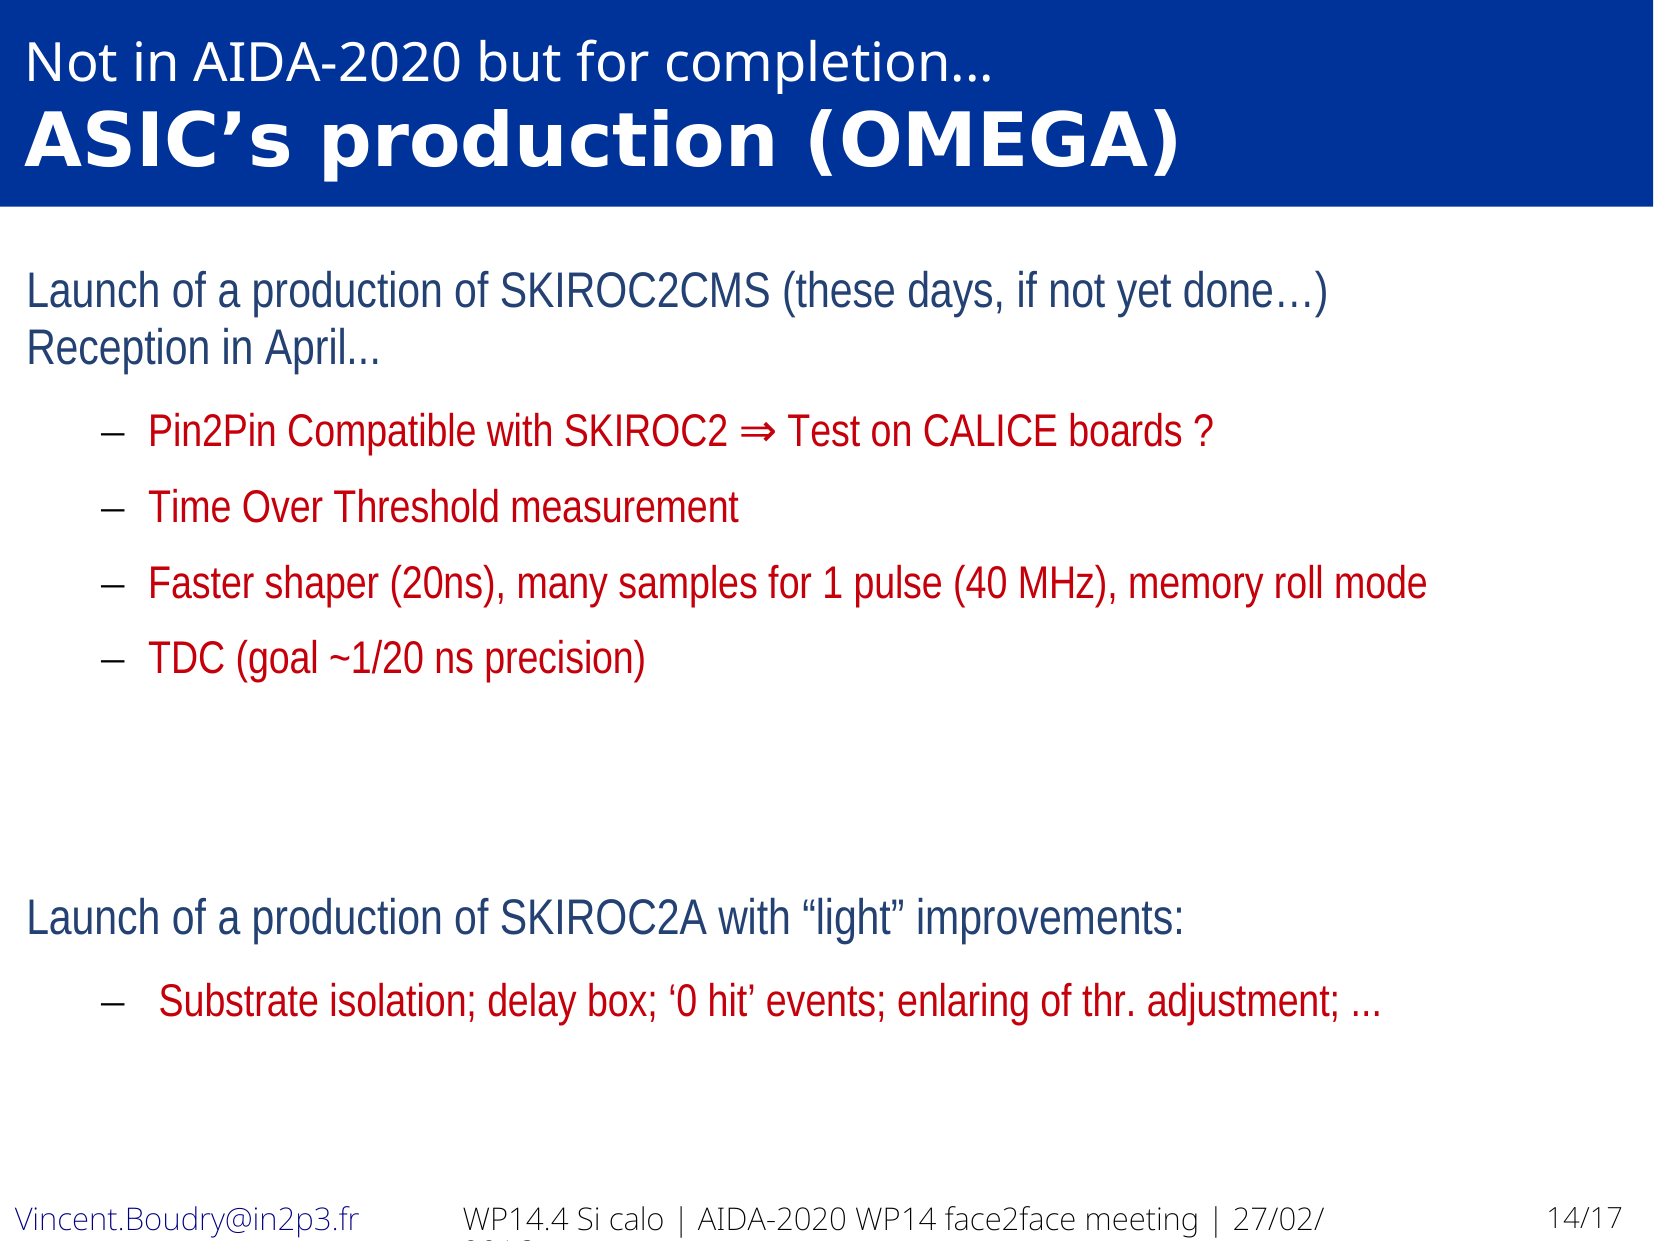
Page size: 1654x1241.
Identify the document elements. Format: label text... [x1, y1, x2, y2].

title Not in AIDA-2020 but for completion... ASIC’s production (OMEGA) [24, 17, 1635, 191]
list Launch of a production of SKIROC2CMS (these days, if not yet done…) Reception in April... Pin2Pin Compatible with SKIROC2 ⇒ Test on CALICE boards ? Time Over Threshold measurement Faster shaper (20ns), many samples for 1 pulse (40 MHz), memory roll mode TDC (goal ~1/20 ns precision) Launch of a production of SKIROC2A with “light” improvements: Substrate isolation; delay box; ‘0 hit’ events; enlaring of thr. adjustment; ... [26, 260, 1631, 1172]
